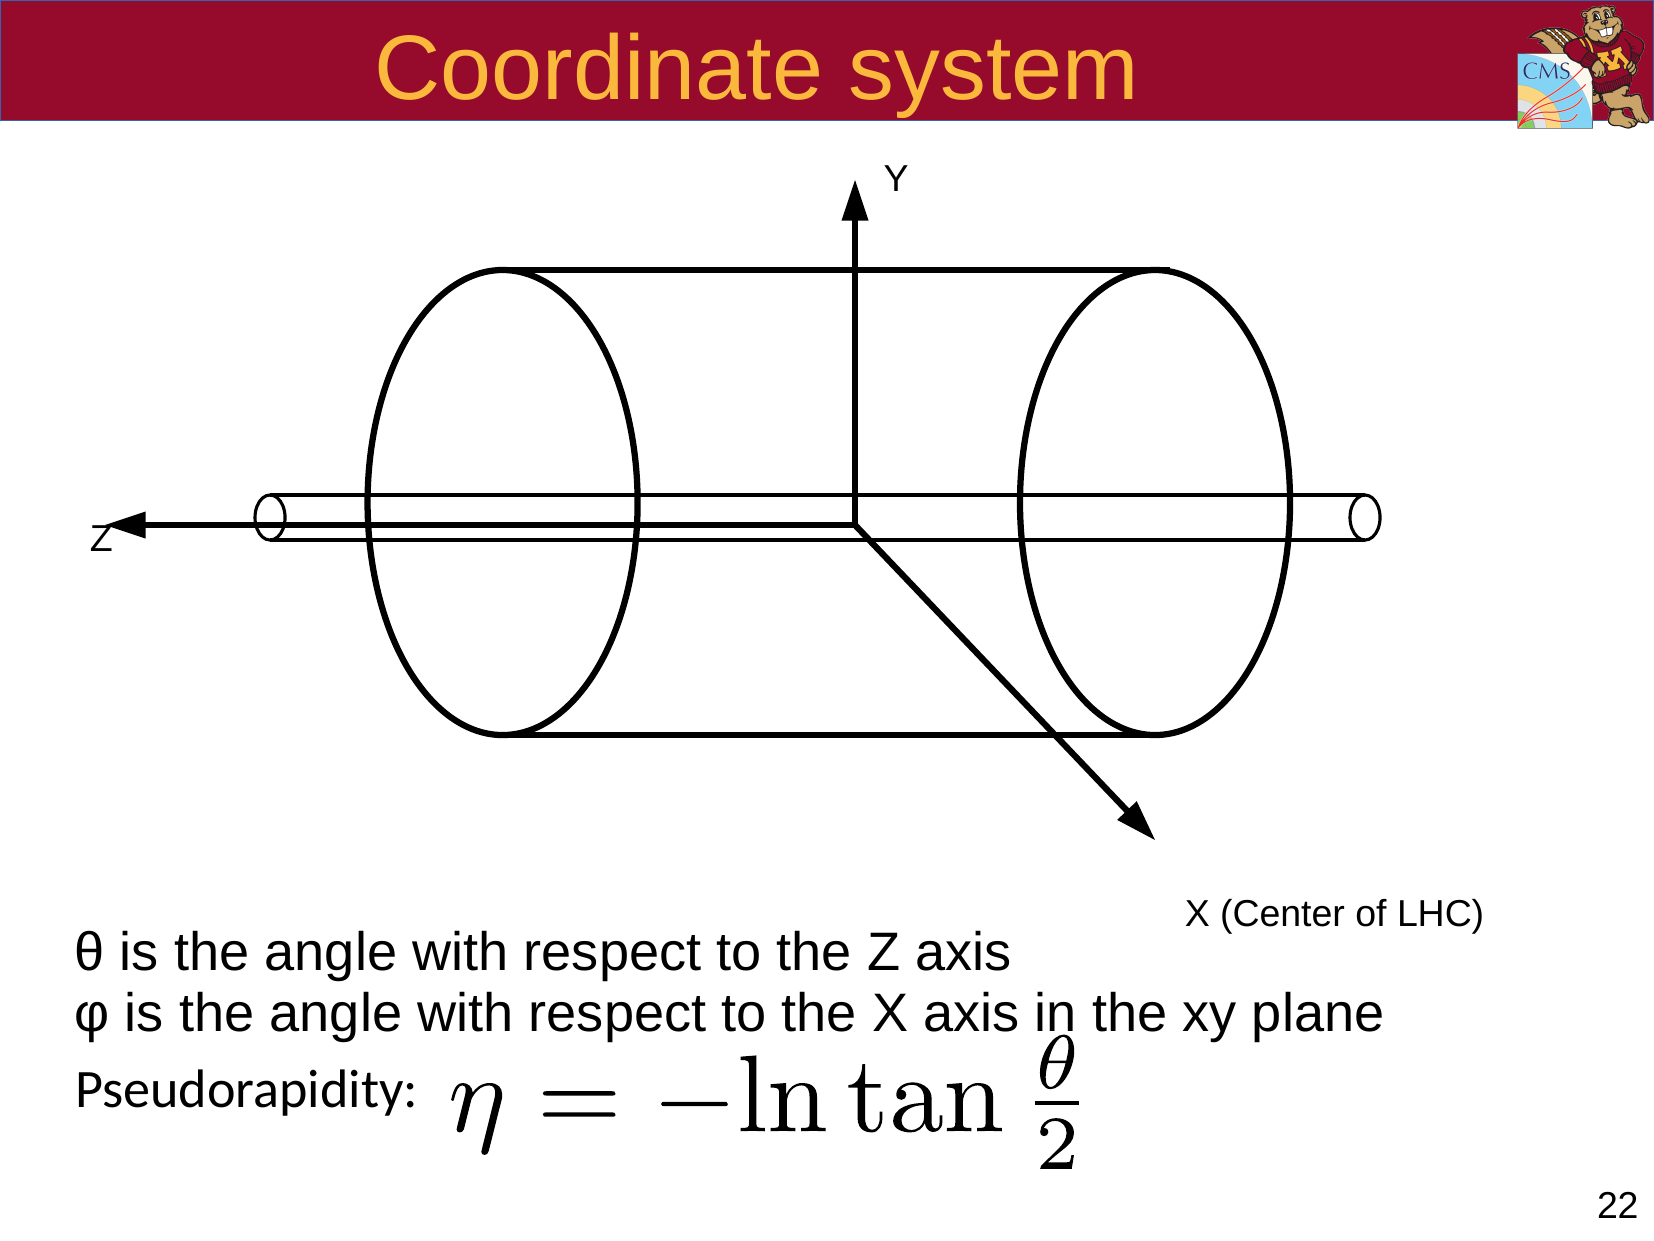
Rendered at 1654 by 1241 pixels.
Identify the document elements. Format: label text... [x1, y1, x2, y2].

text_box Z [75, 510, 128, 567]
text_box [1350, 495, 1381, 541]
text_box [1020, 497, 1291, 538]
text_box [367, 270, 638, 493]
title Coordinate system [0, 15, 1516, 121]
text_box θ is the angle with respect to the Z axis φ is the angle with respect to the X axis in the xy plane [60, 914, 1402, 1051]
text_box [1021, 542, 1289, 736]
text_box [369, 542, 636, 736]
picture [450, 1033, 1081, 1171]
text_box [1020, 271, 1290, 493]
text_box Pseudorapidity: [75, 1066, 450, 1141]
text_box [367, 497, 638, 538]
text_box X (Center of LHC) [1170, 885, 1500, 942]
picture [1515, 0, 1652, 135]
text_box Y [868, 150, 924, 207]
text_box [255, 495, 286, 541]
